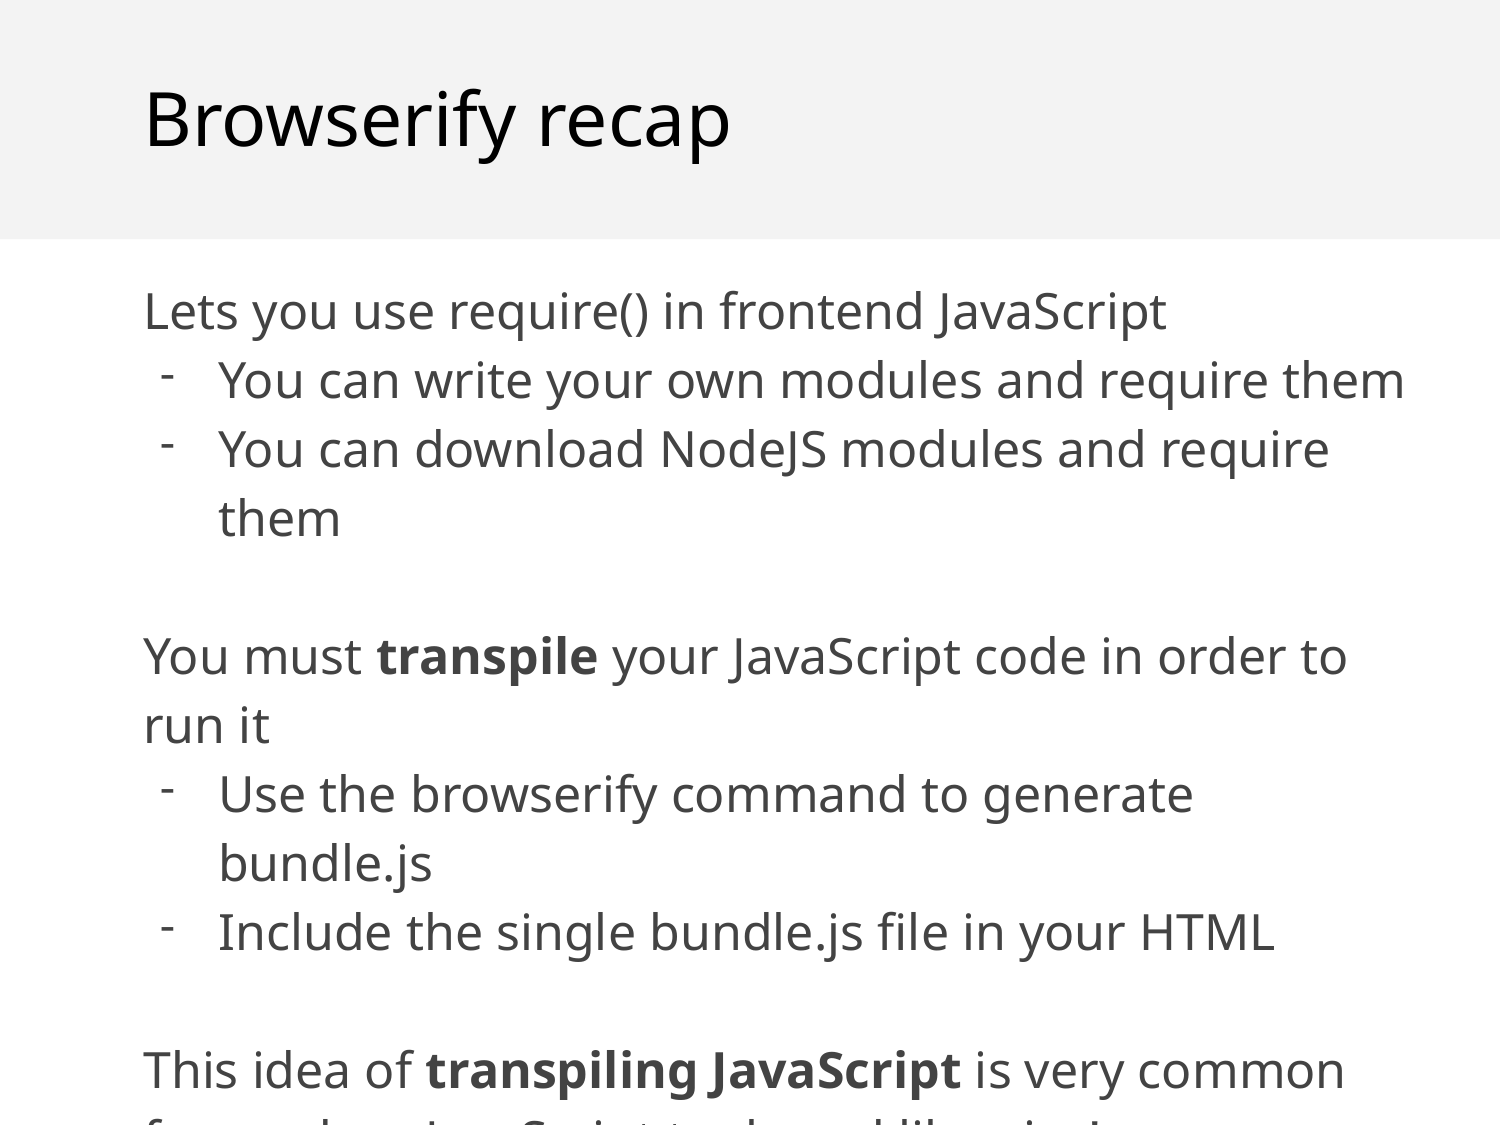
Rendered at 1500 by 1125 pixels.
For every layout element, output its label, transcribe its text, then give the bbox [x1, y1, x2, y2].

list Lets you use require() in frontend JavaScript You can write your own modules and require them You can download NodeJS modules and require them You must transpile your JavaScript code in order to run it Use the browserify command to generate bundle.js Include the single bundle.js file in your HTML This idea of transpiling JavaScript is very common for modern JavaScript tools and libraries! [128, 255, 1432, 1004]
title Browserify recap [128, 56, 1372, 183]
